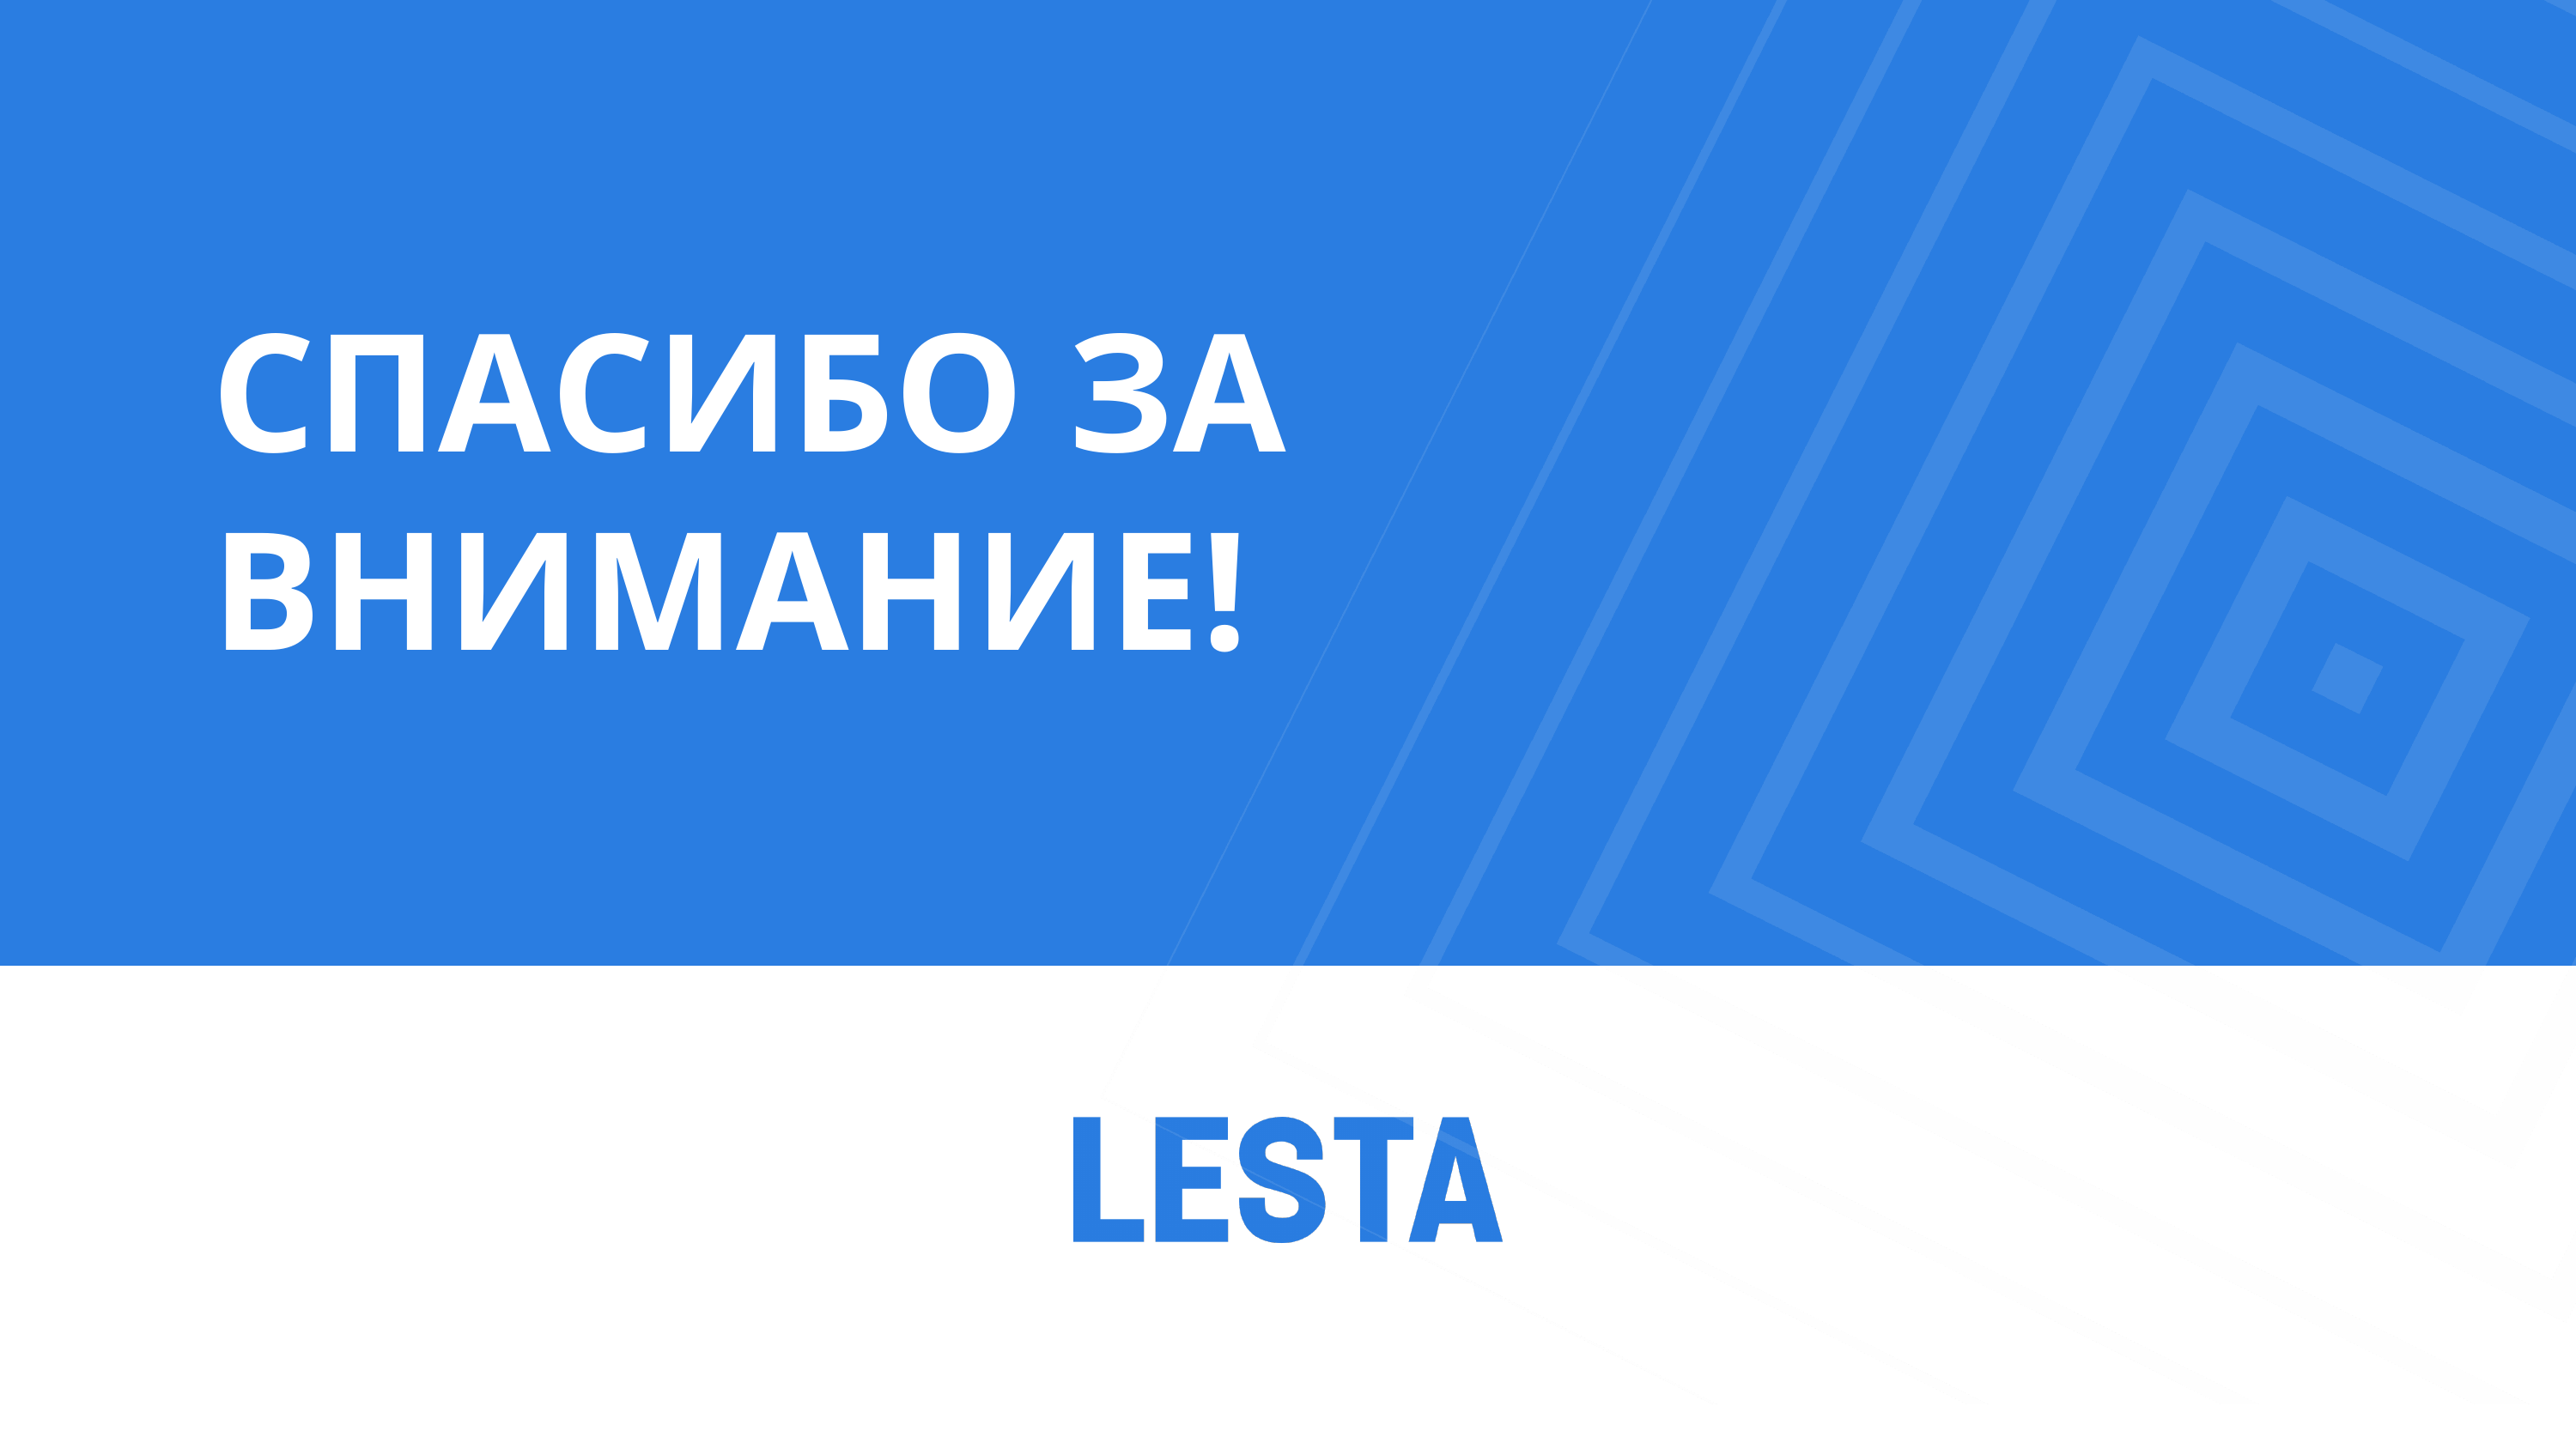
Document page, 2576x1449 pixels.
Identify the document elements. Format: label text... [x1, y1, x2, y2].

text_box СПАСИБО ЗА ВНИМАНИЕ! [211, 285, 1314, 681]
picture [0, 0, 2576, 1404]
